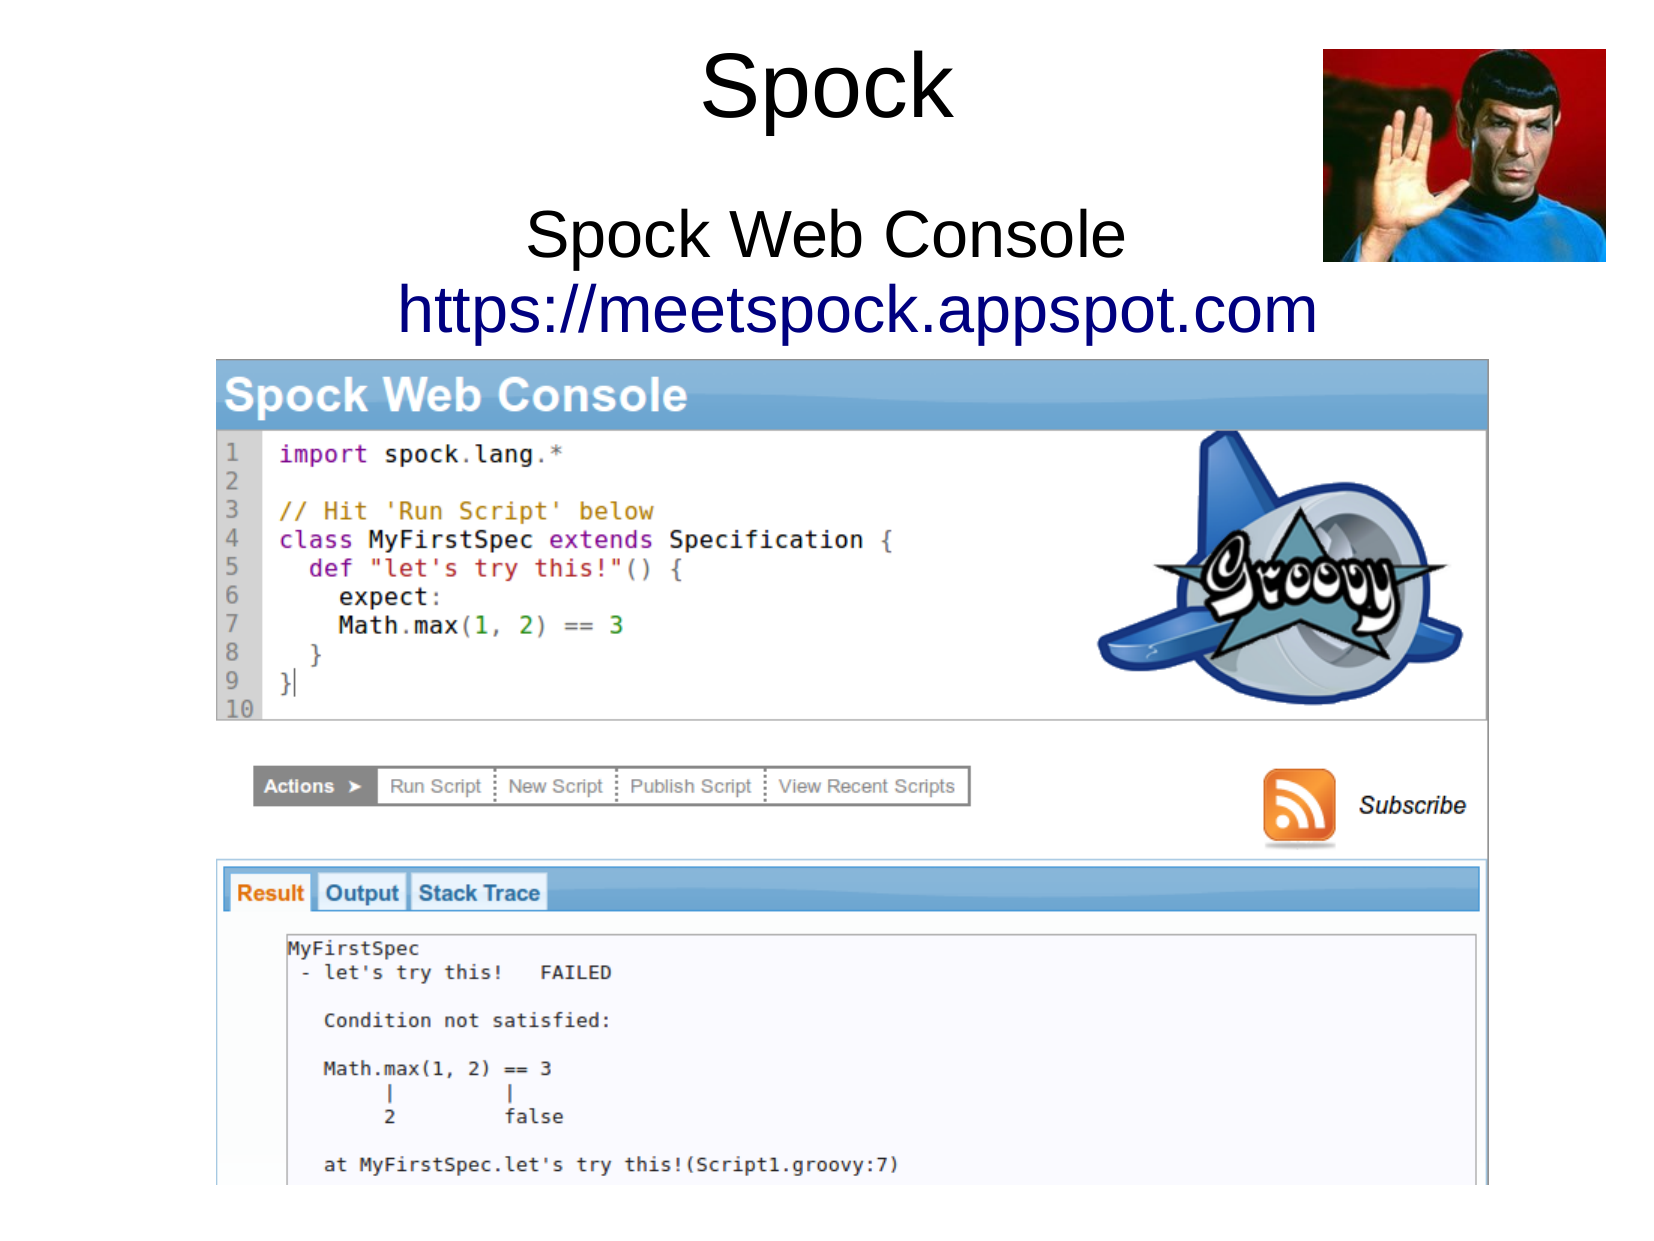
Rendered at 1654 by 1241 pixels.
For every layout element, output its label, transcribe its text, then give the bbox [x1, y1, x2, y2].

list https://meetspock.appspot.com [75, 271, 1572, 1156]
picture [1323, 49, 1606, 262]
picture [216, 359, 1489, 1186]
title Spock Spock Web Console [82, 34, 1571, 271]
